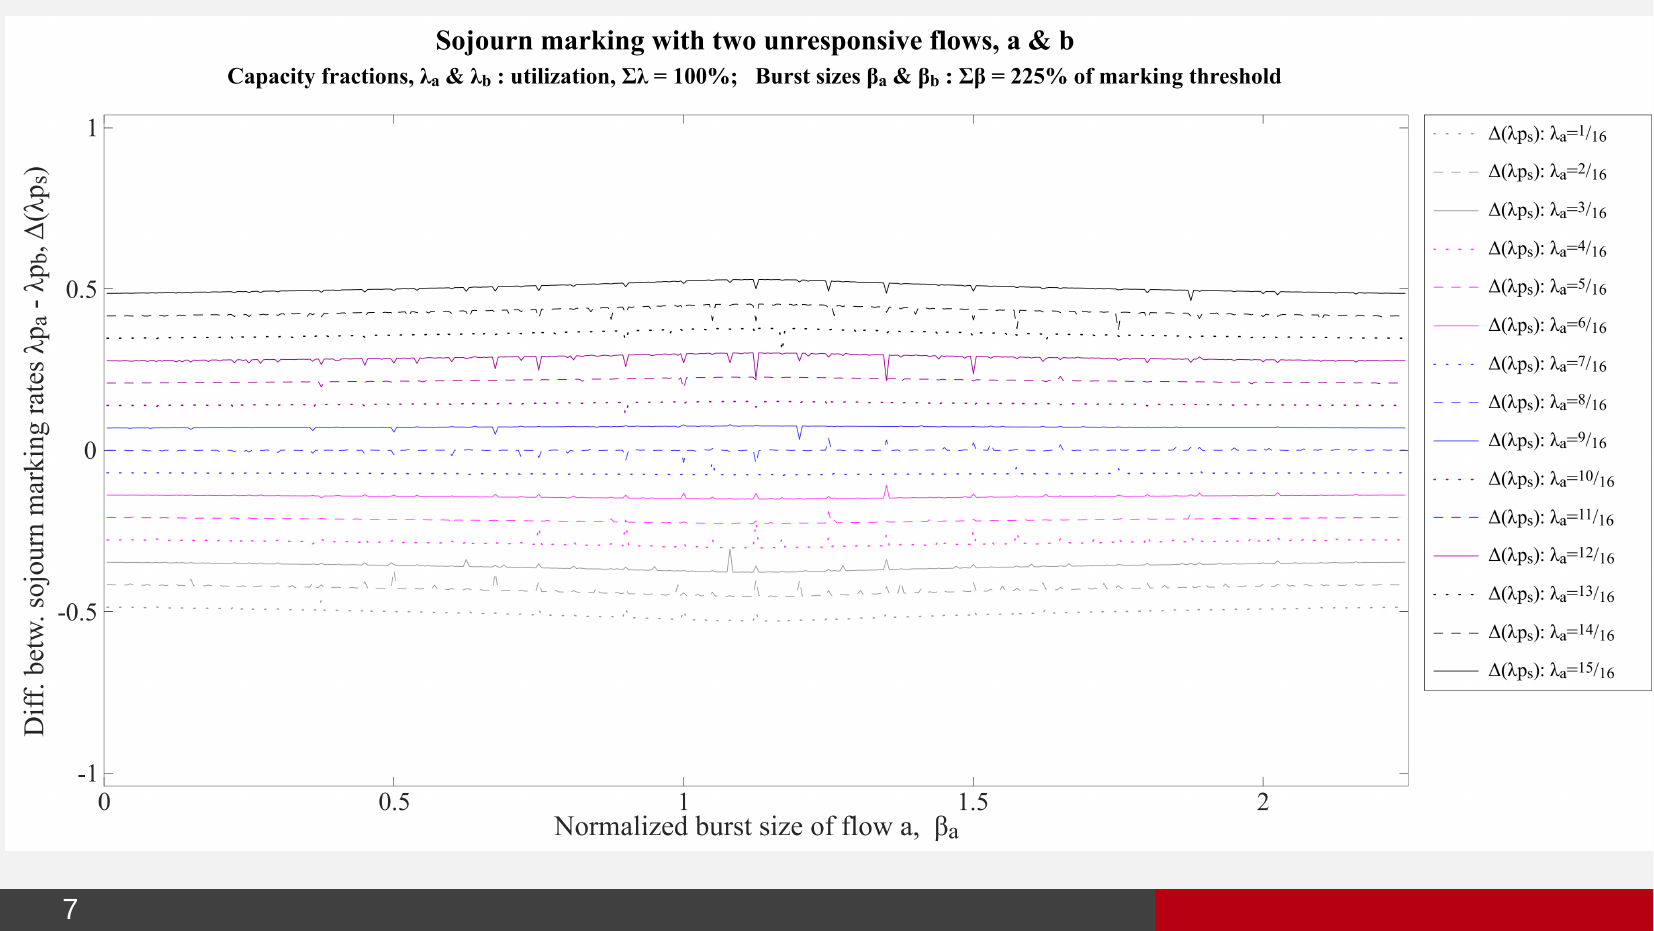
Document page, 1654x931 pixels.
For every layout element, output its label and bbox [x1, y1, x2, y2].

picture [5, 16, 1654, 852]
